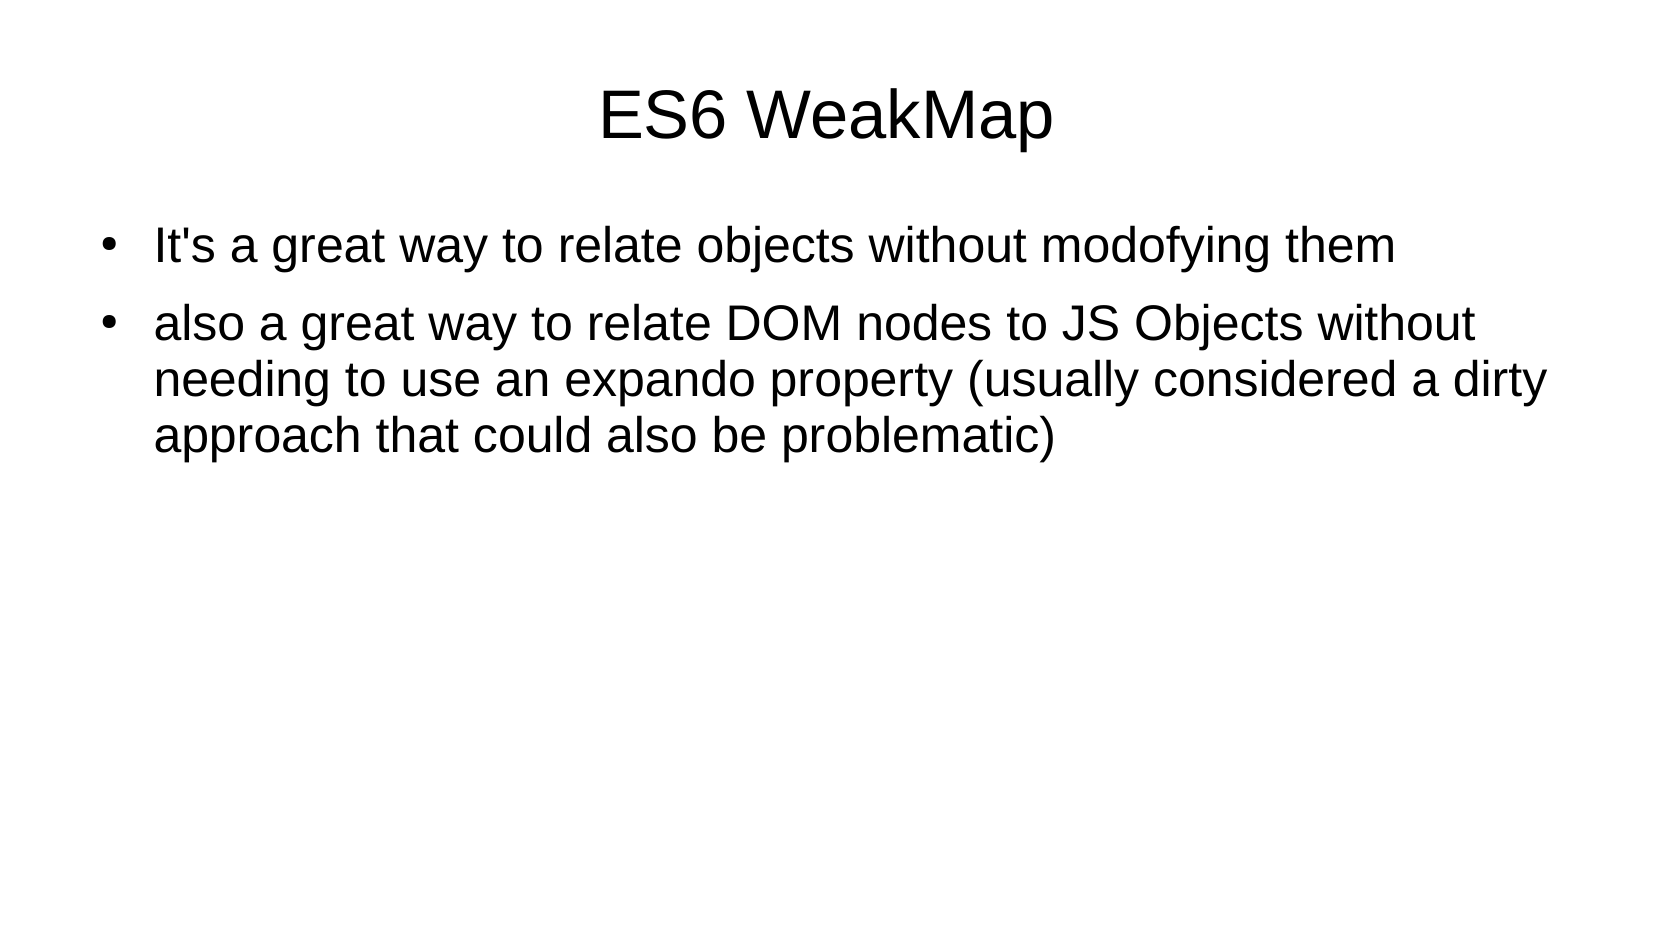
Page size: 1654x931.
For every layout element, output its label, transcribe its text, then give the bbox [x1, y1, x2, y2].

title ES6 WeakMap [82, 37, 1571, 193]
list It's a great way to relate objects without modofying them also a great way to relate DOM nodes to JS Objects without needing to use an expando property (usually considered a dirty approach that could also be problematic) [82, 217, 1571, 758]
